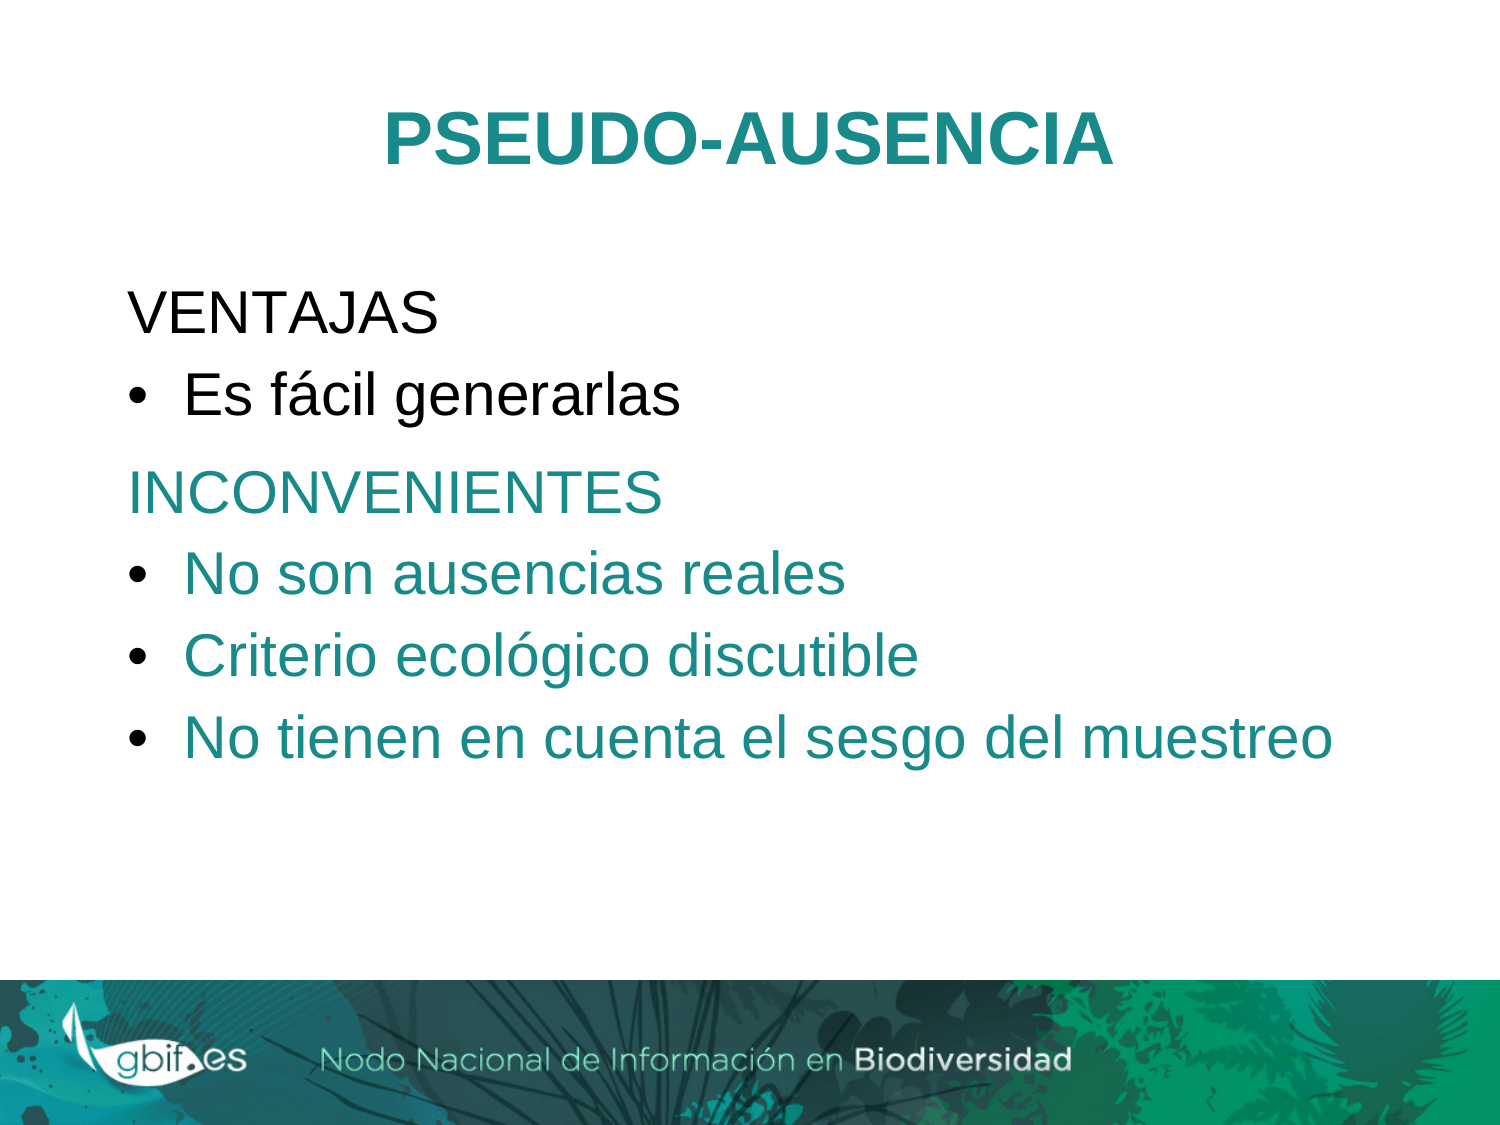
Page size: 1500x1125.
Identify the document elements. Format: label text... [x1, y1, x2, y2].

picture [0, 980, 1500, 1125]
title PSEUDO-AUSENCIA [112, 68, 1388, 209]
list VENTAJAS Es fácil generarlas INCONVENIENTES No son ausencias reales Criterio ecológico discutible No tienen en cuenta el sesgo del muestreo [112, 271, 1388, 980]
